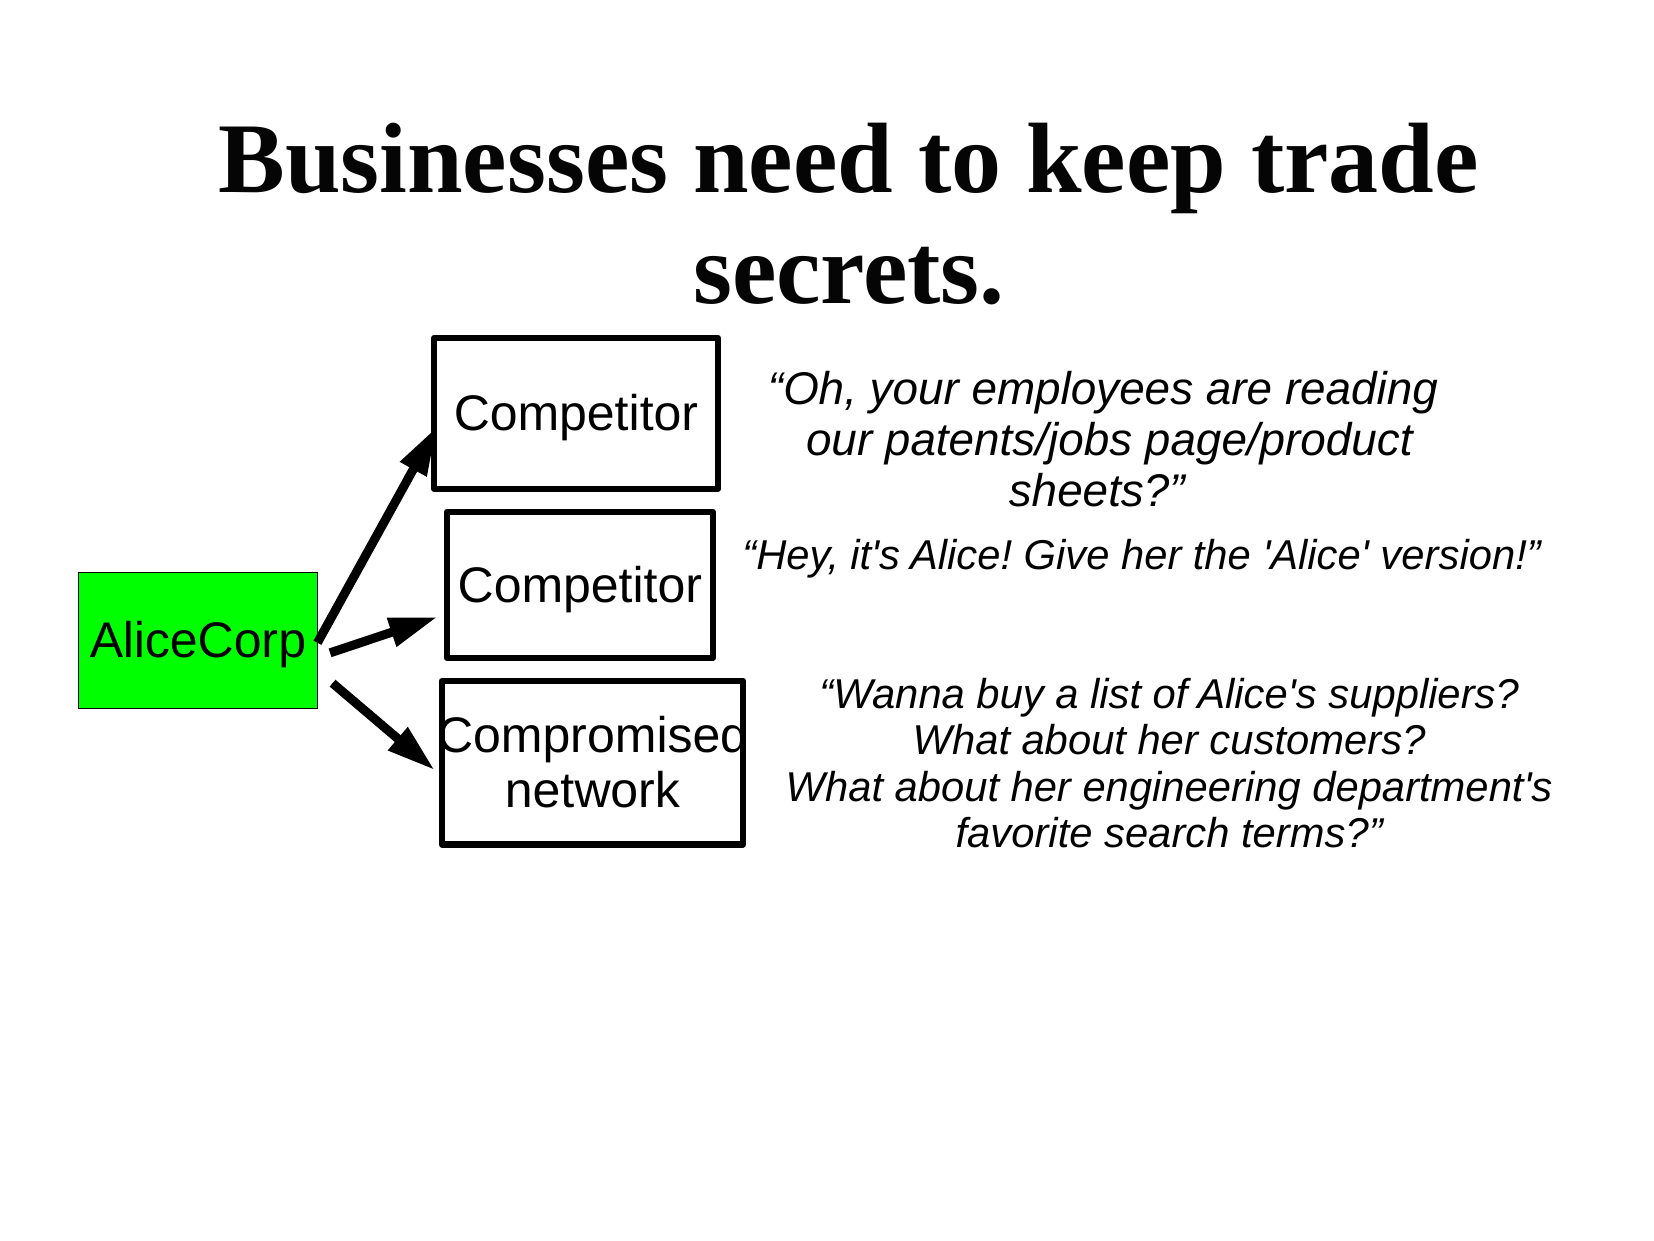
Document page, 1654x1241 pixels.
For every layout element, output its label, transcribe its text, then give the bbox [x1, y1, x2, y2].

text_box Compromised network [441, 680, 744, 845]
text_box “Hey, it's Alice! Give her the 'Alice' version!” [727, 524, 1653, 599]
text_box Competitor [434, 337, 718, 490]
text_box Competitor [446, 511, 713, 658]
title Businesses need to keep trade secrets. [121, 83, 1578, 345]
text_box “Oh, your employees are reading our patents/jobs page/product sheets?” [753, 355, 1560, 524]
text_box AliceCorp [78, 572, 318, 709]
text_box “Wanna buy a list of Alice's suppliers? What about her customers? What about her engineering department's favorite search terms?” [770, 662, 1635, 917]
